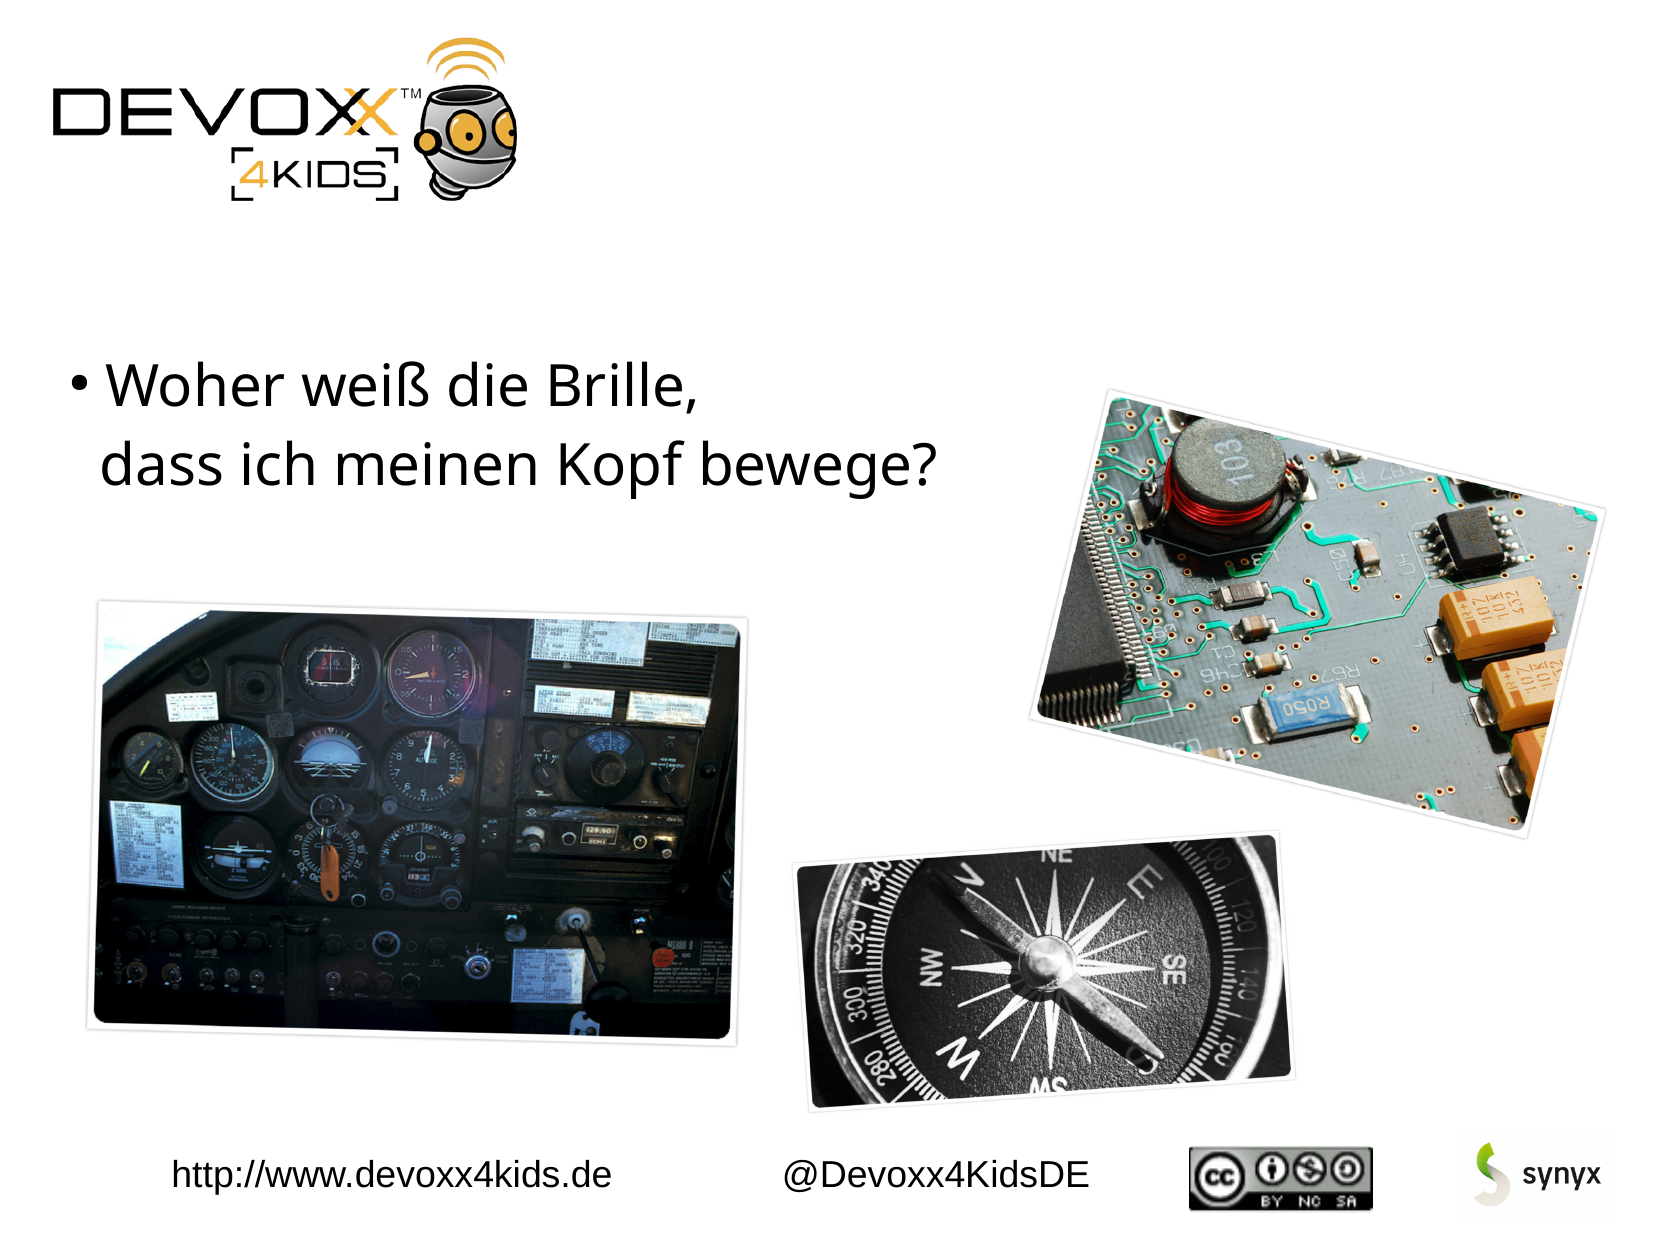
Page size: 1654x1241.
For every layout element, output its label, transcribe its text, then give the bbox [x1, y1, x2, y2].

picture [1189, 1146, 1373, 1213]
picture [1455, 1128, 1616, 1223]
text_box Woher weiß die Brille, dass ich meinen Kopf bewege? [69, 243, 1589, 895]
picture [78, 593, 755, 1054]
picture [53, 37, 517, 201]
picture [787, 825, 1300, 1117]
picture [1021, 381, 1613, 846]
